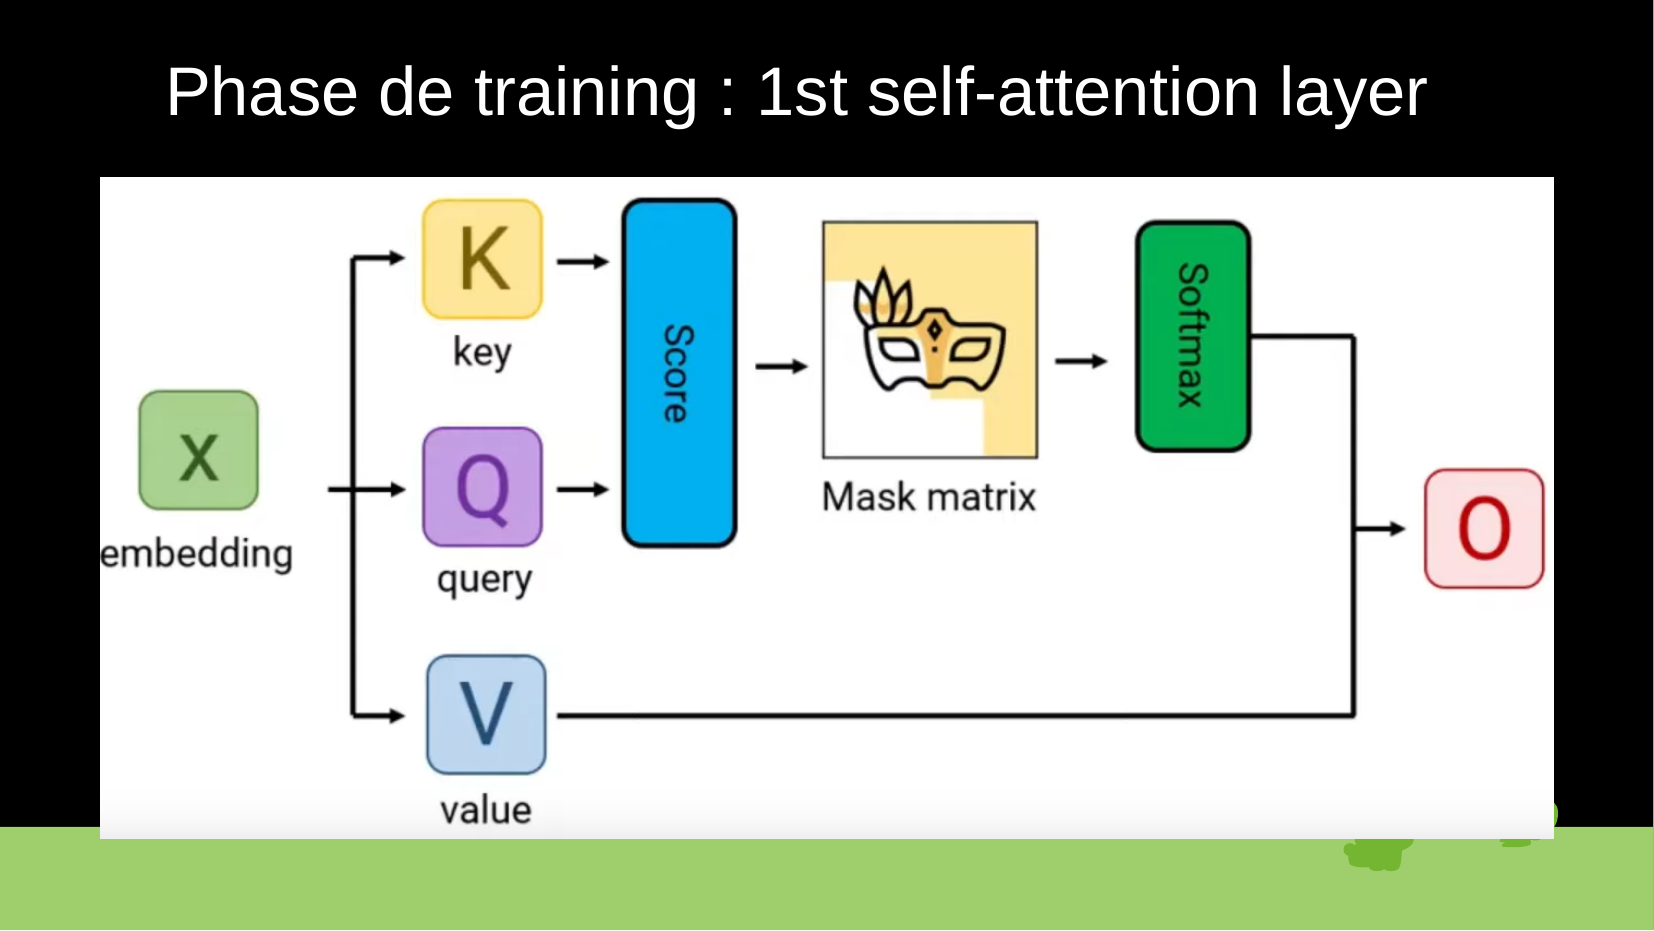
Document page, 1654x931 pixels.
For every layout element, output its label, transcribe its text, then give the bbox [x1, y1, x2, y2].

picture [100, 177, 1554, 839]
title Phase de training : 1st self-attention layer [59, 17, 1536, 166]
